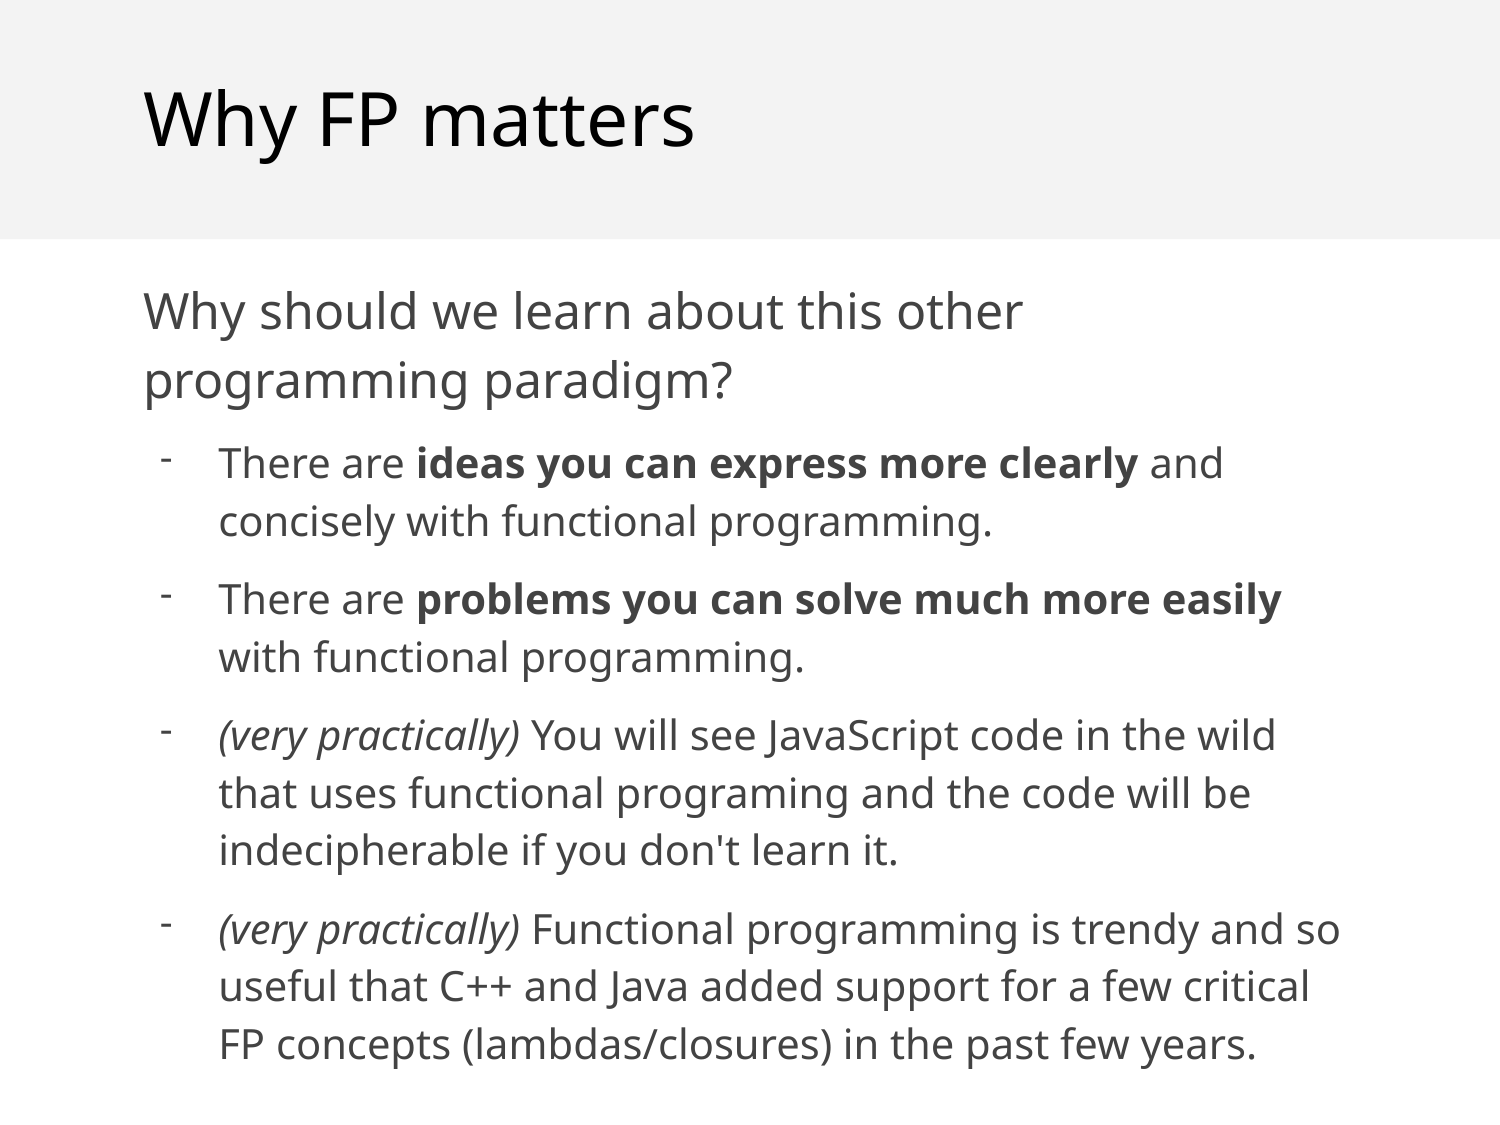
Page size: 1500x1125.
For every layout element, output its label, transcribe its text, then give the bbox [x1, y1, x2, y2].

list Why should we learn about this other programming paradigm? There are ideas you can express more clearly and concisely with functional programming. There are problems you can solve much more easily with functional programming. (very practically) You will see JavaScript code in the wild that uses functional programing and the code will be indecipherable if you don't learn it. (very practically) Functional programming is trendy and so useful that C++ and Java added support for a few critical FP concepts (lambdas/closures) in the past few years. [128, 255, 1372, 1004]
title Why FP matters [128, 56, 1372, 183]
